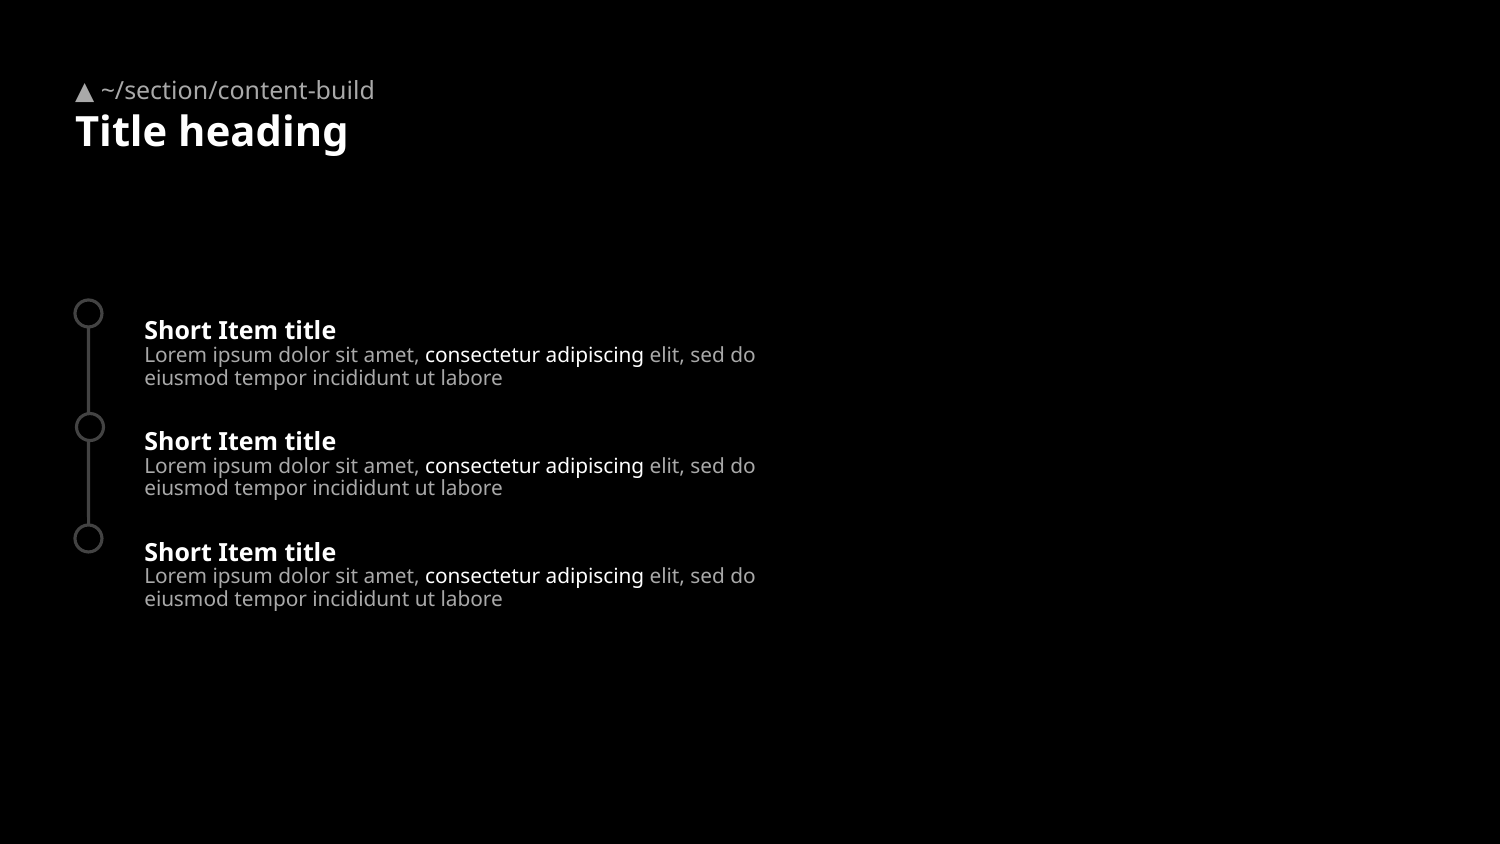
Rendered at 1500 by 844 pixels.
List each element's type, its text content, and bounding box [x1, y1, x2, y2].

text_box Short Item title Lorem ipsum dolor sit amet, consectetur adipiscing elit, sed do eiusmod tempor incididunt ut labore Short Item title Lorem ipsum dolor sit amet, consectetur adipiscing elit, sed do eiusmod tempor incididunt ut labore Short Item title Lorem ipsum dolor sit amet, consectetur adipiscing elit, sed do eiusmod tempor incididunt ut labore [144, 299, 795, 611]
text_box [74, 299, 102, 327]
text_box Title heading [74, 105, 637, 156]
text_box [76, 413, 104, 441]
text_box [74, 524, 102, 552]
text_box ▲ ~/section/content-build [75, 75, 568, 106]
